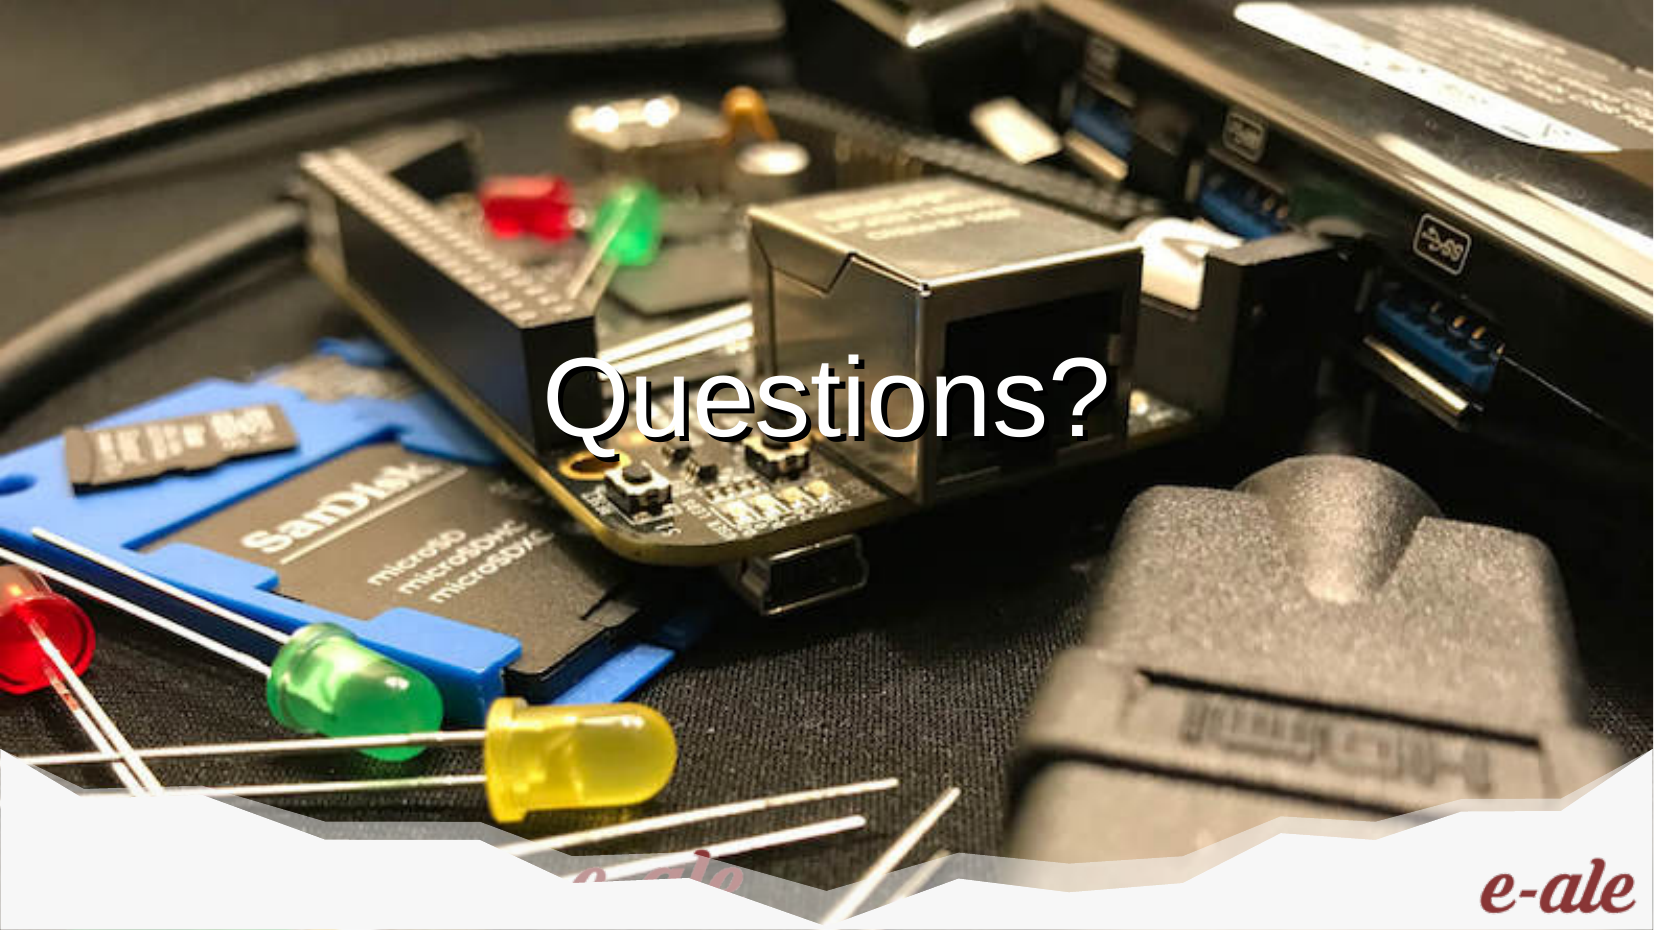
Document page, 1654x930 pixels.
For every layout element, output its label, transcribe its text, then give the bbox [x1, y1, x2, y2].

subtitle Questions? [82, 37, 1571, 757]
picture [0, 0, 1654, 930]
